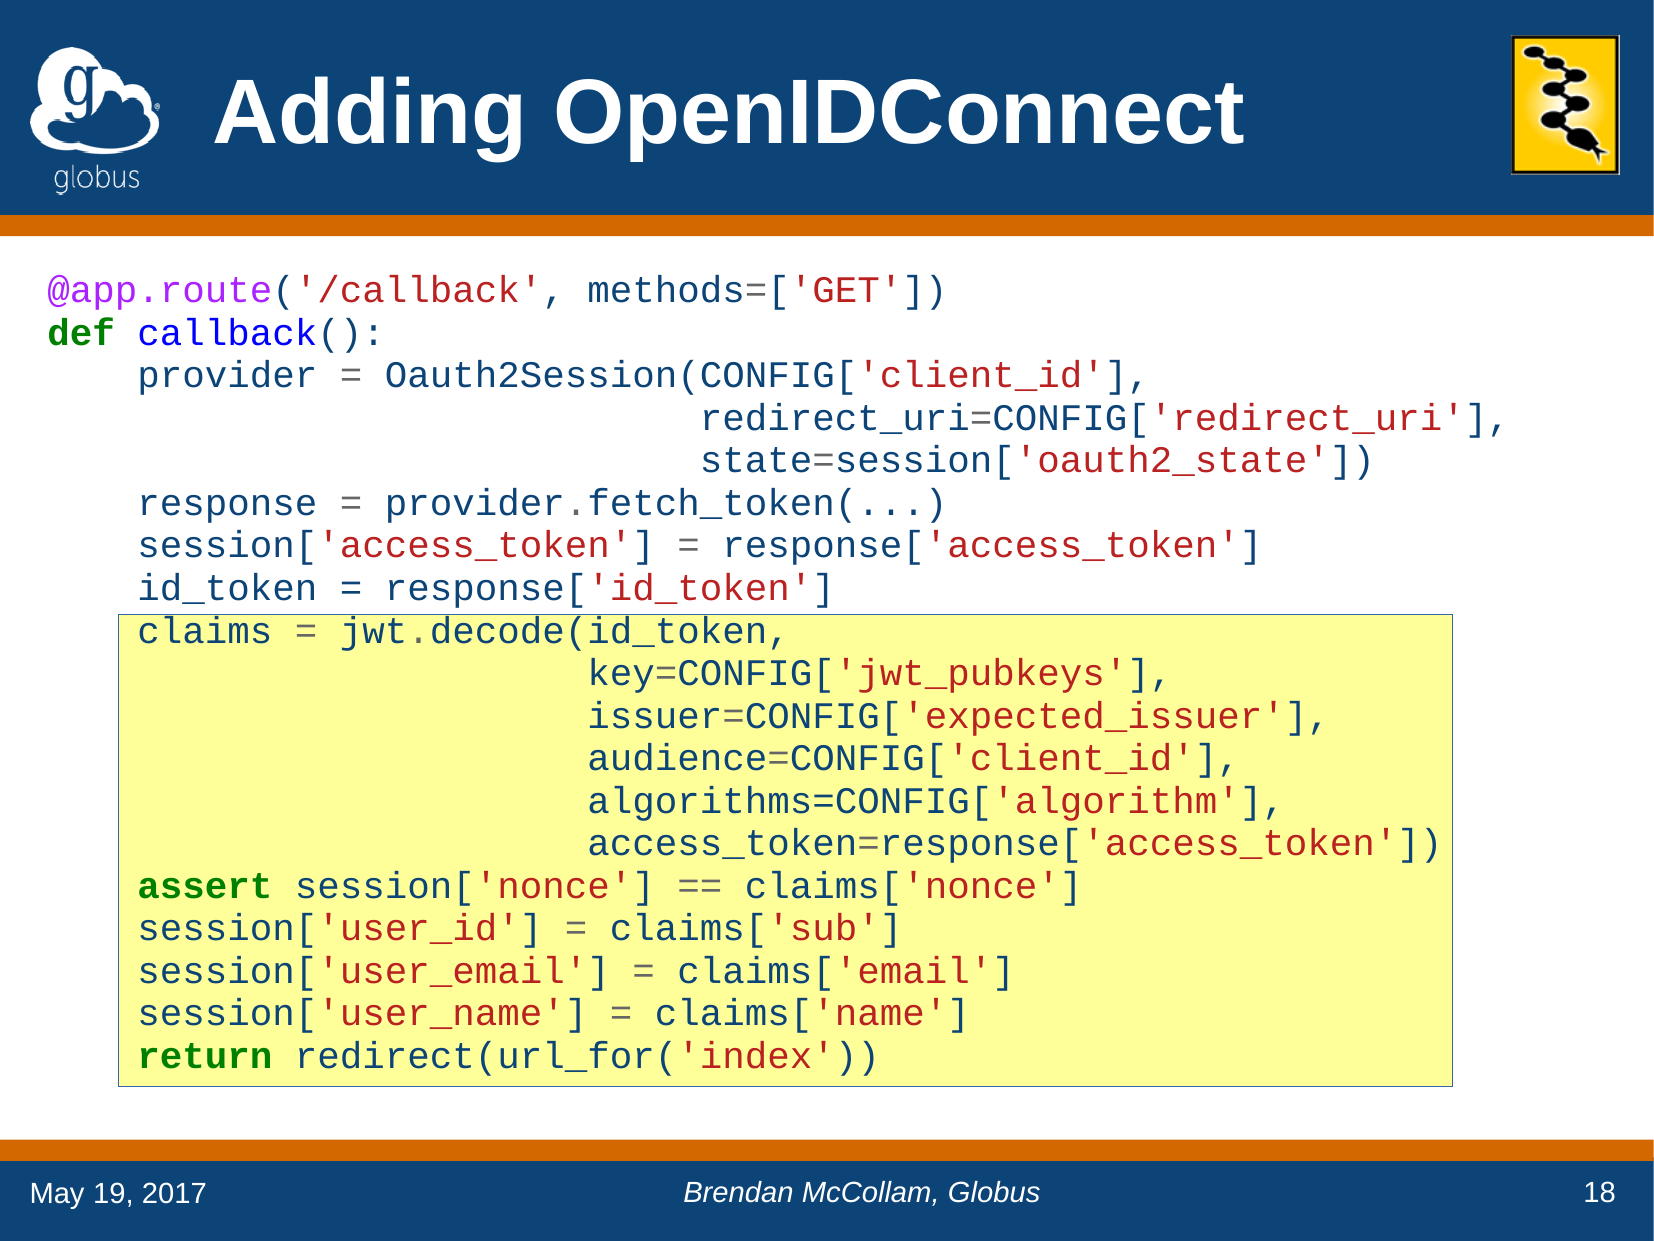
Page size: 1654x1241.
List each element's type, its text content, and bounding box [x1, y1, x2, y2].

picture [1511, 35, 1620, 175]
list @app.route('/callback', methods=['GET']) def callback(): provider = Oauth2Session(CONFIG['client_id'], redirect_uri=CONFIG['redirect_uri'], state=session['oauth2_state']) response = provider.fetch_token(...) session['access_token'] = response['access_token'] id_token = response['id_token'] claims = jwt.decode(id_token, key=CONFIG['jwt_pubkeys'], issuer=CONFIG['expected_issuer'], audience=CONFIG['client_id'], algorithms=CONFIG['algorithm'], access_token=response['access_token']) assert session['nonce'] == claims['nonce'] session['user_id'] = claims['sub'] session['user_email'] = claims['email'] session['user_name'] = claims['name'] return redirect(url_for('index')) [47, 271, 1607, 1111]
picture [30, 47, 160, 195]
title Adding OpenIDConnect [212, 8, 1465, 216]
